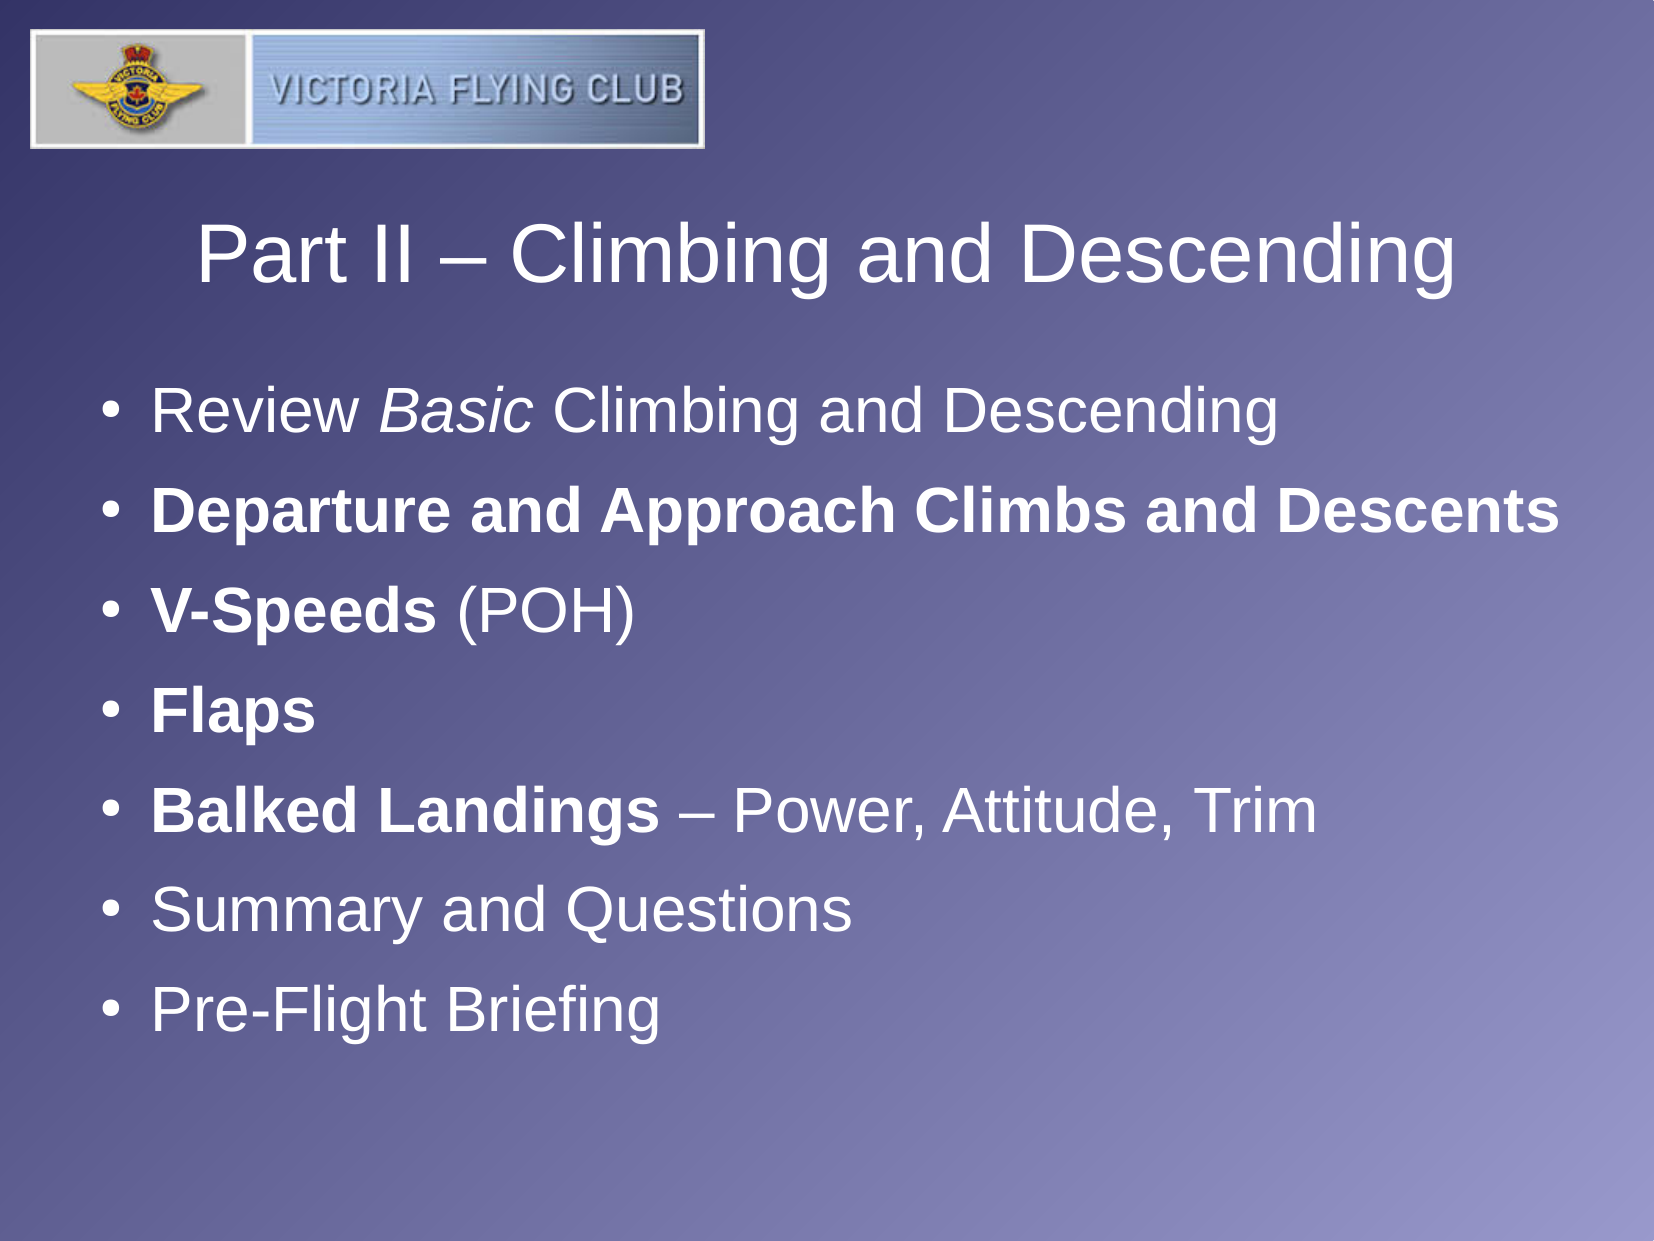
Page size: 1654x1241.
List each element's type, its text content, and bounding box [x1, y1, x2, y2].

picture [30, 29, 705, 149]
list Review Basic Climbing and Descending Departure and Approach Climbs and Descents V-Speeds (POH) Flaps Balked Landings – Power, Attitude, Trim Summary and Questions Pre-Flight Briefing [82, 374, 1571, 1095]
title Part II – Climbing and Descending [82, 149, 1571, 357]
